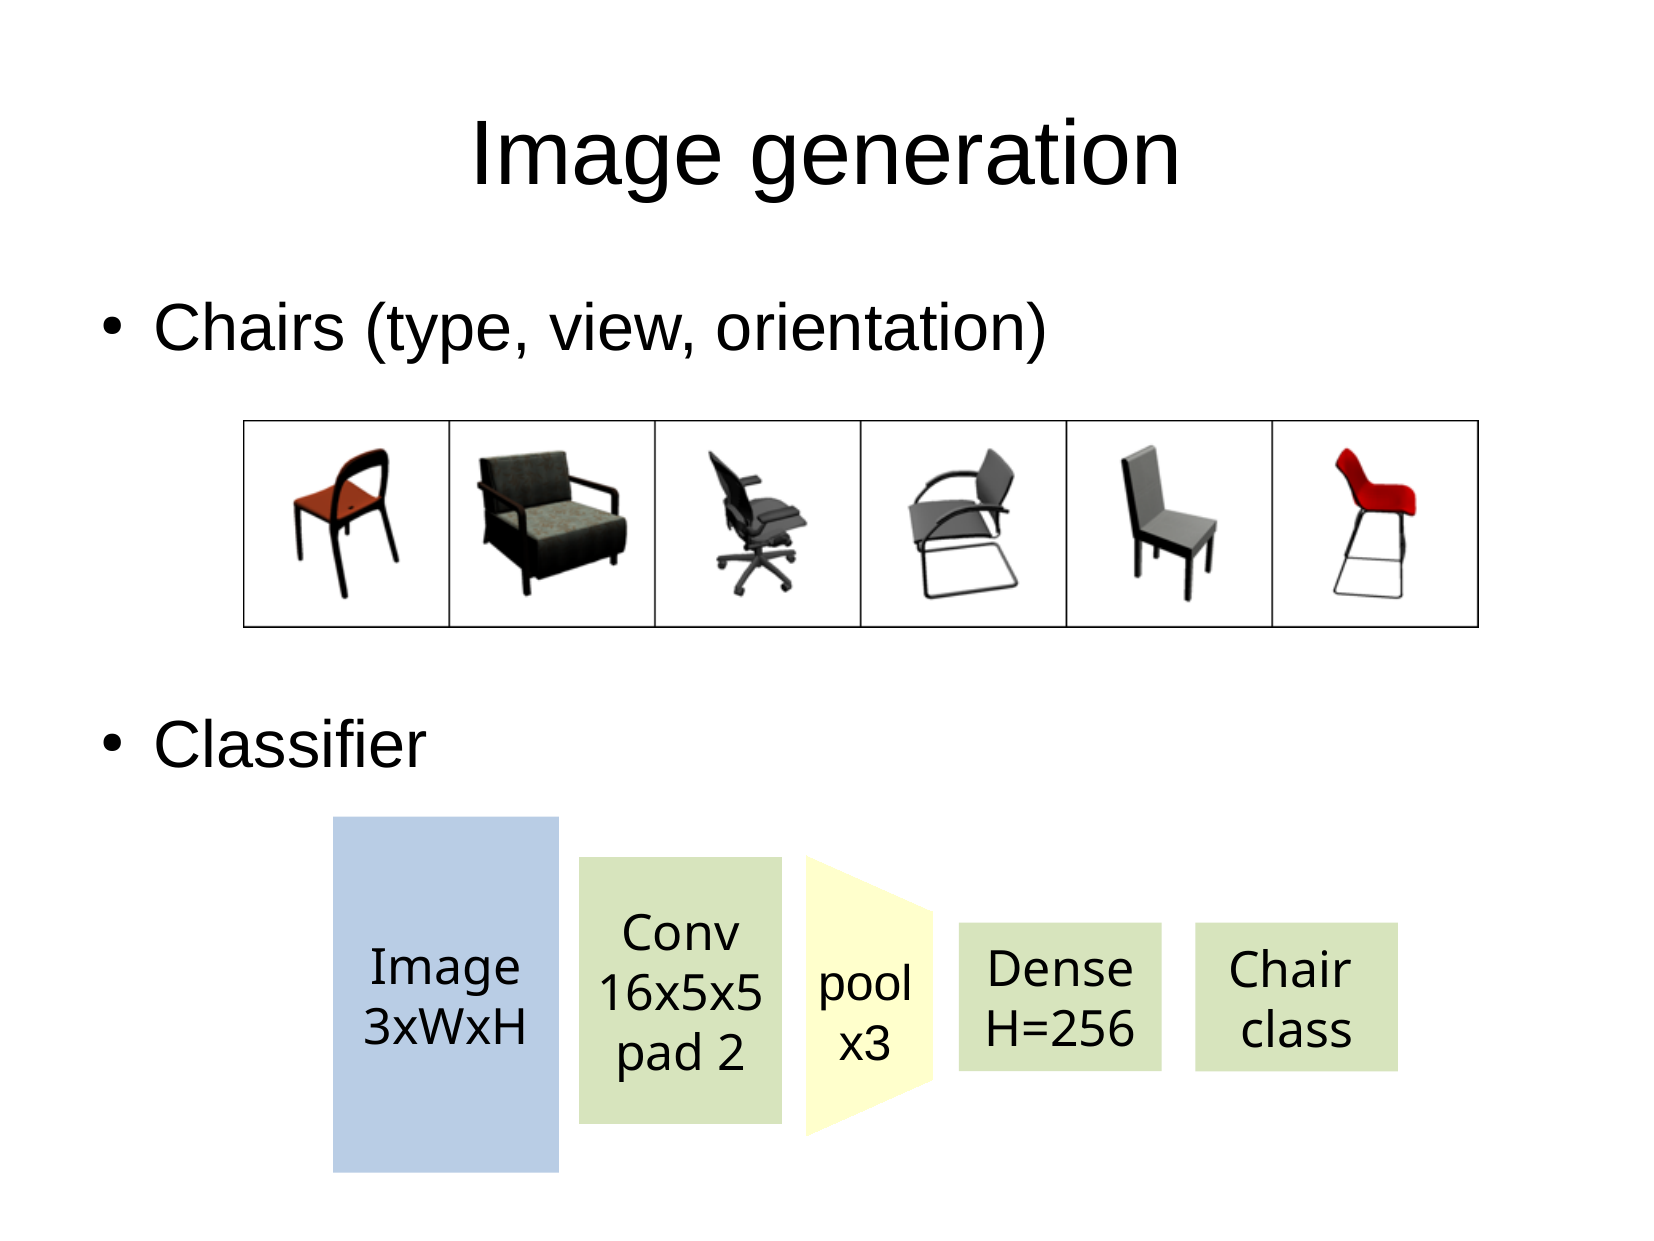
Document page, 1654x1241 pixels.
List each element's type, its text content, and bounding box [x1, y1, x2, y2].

text_box Chair class [1195, 922, 1398, 1072]
list Chairs (type, view, orientation) Classifier [82, 290, 1571, 1010]
text_box Image 3xWxH [333, 816, 559, 1173]
text_box Dense H=256 [958, 922, 1162, 1072]
text_box Conv 16x5x5 pad 2 [579, 857, 782, 1124]
picture [243, 420, 1479, 628]
text_box pool x3 [803, 943, 928, 1072]
title Image generation [82, 49, 1571, 257]
text_box [806, 855, 933, 1136]
